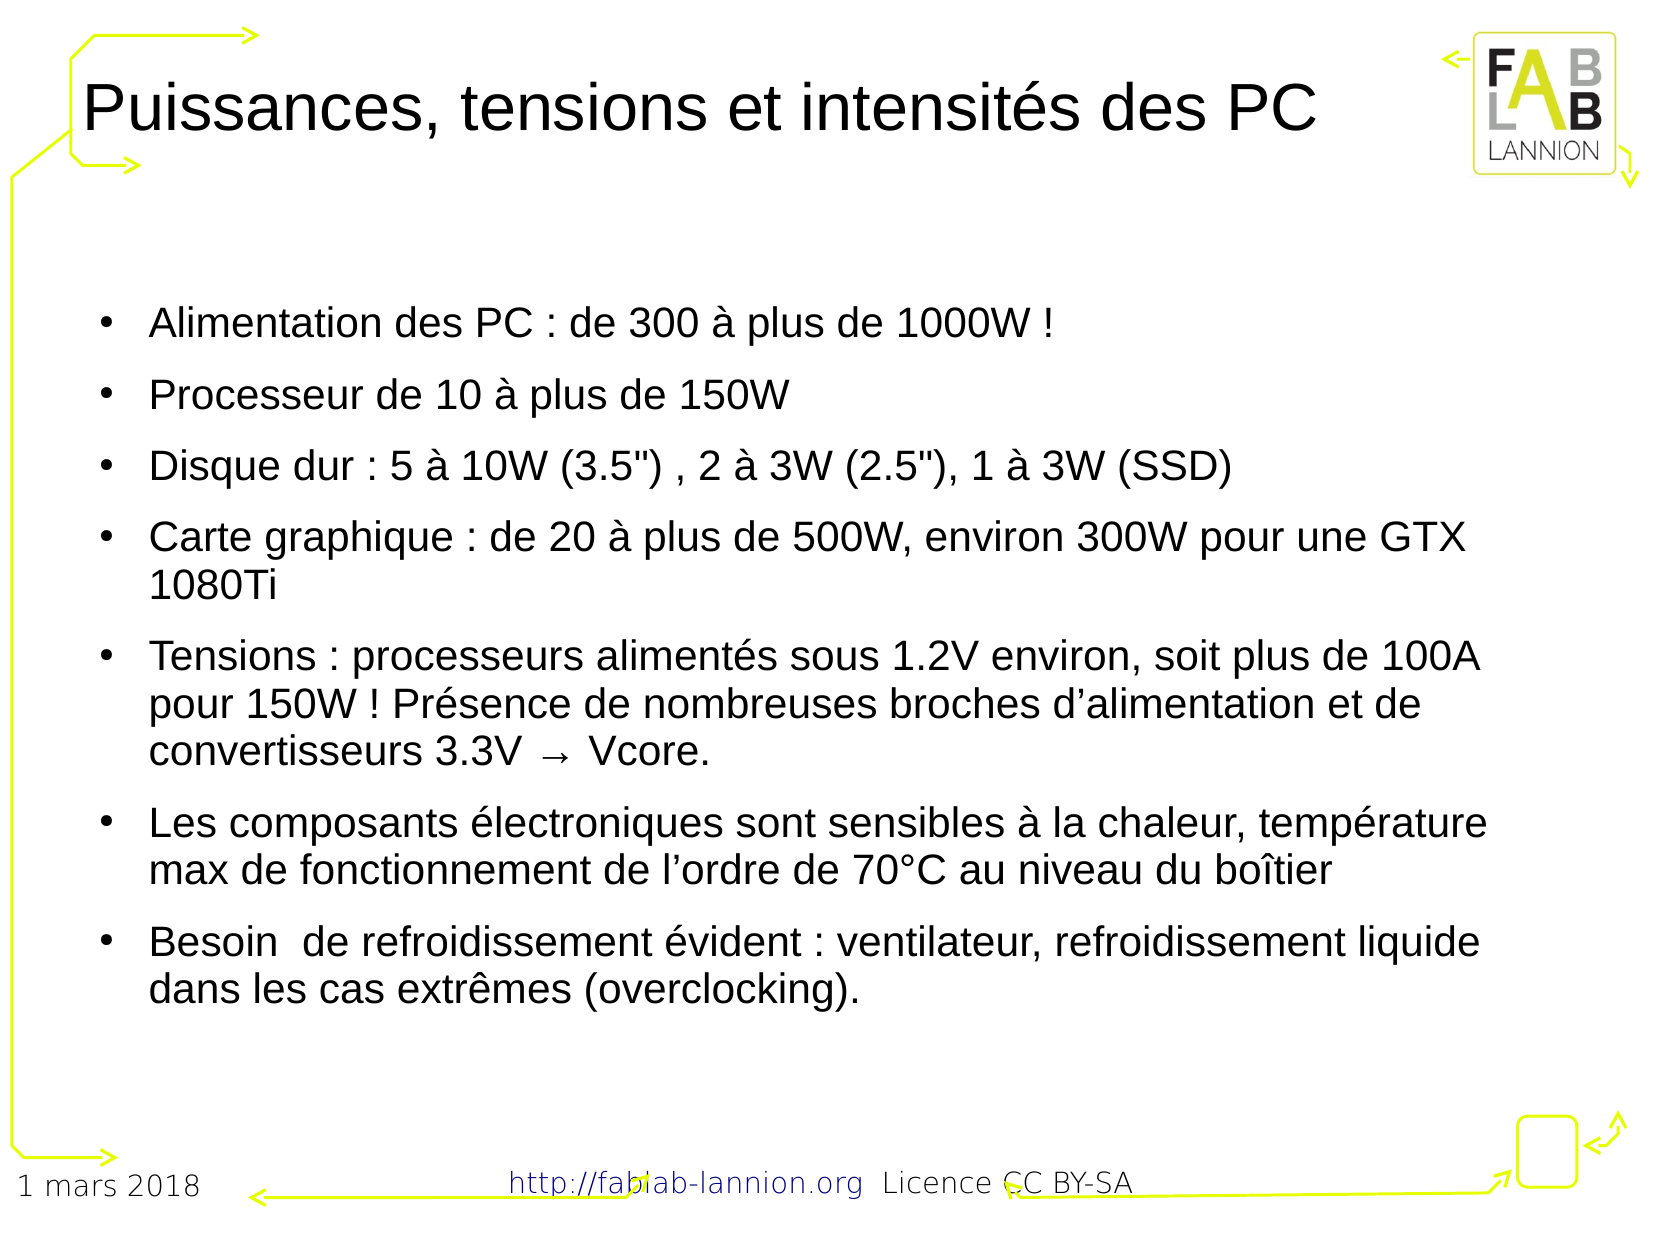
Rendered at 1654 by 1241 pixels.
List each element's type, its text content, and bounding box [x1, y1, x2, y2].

list Alimentation des PC : de 300 à plus de 1000W ! Processeur de 10 à plus de 150W Disque dur : 5 à 10W (3.5") , 2 à 3W (2.5"), 1 à 3W (SSD) Carte graphique : de 20 à plus de 500W, environ 300W pour une GTX 1080Ti Tensions : processeurs alimentés sous 1.2V environ, soit plus de 100A pour 150W ! Présence de nombreuses broches d’alimentation et de convertisseurs 3.3V → Vcore. Les composants électroniques sont sensibles à la chaleur, température max de fonctionnement de l’ordre de 70°C au niveau du boîtier Besoin de refroidissement évident : ventilateur, refroidissement liquide dans les cas extrêmes (overclocking). [82, 299, 1571, 1019]
title Puissances, tensions et intensités des PC [82, 49, 1441, 166]
picture [1470, 29, 1619, 178]
